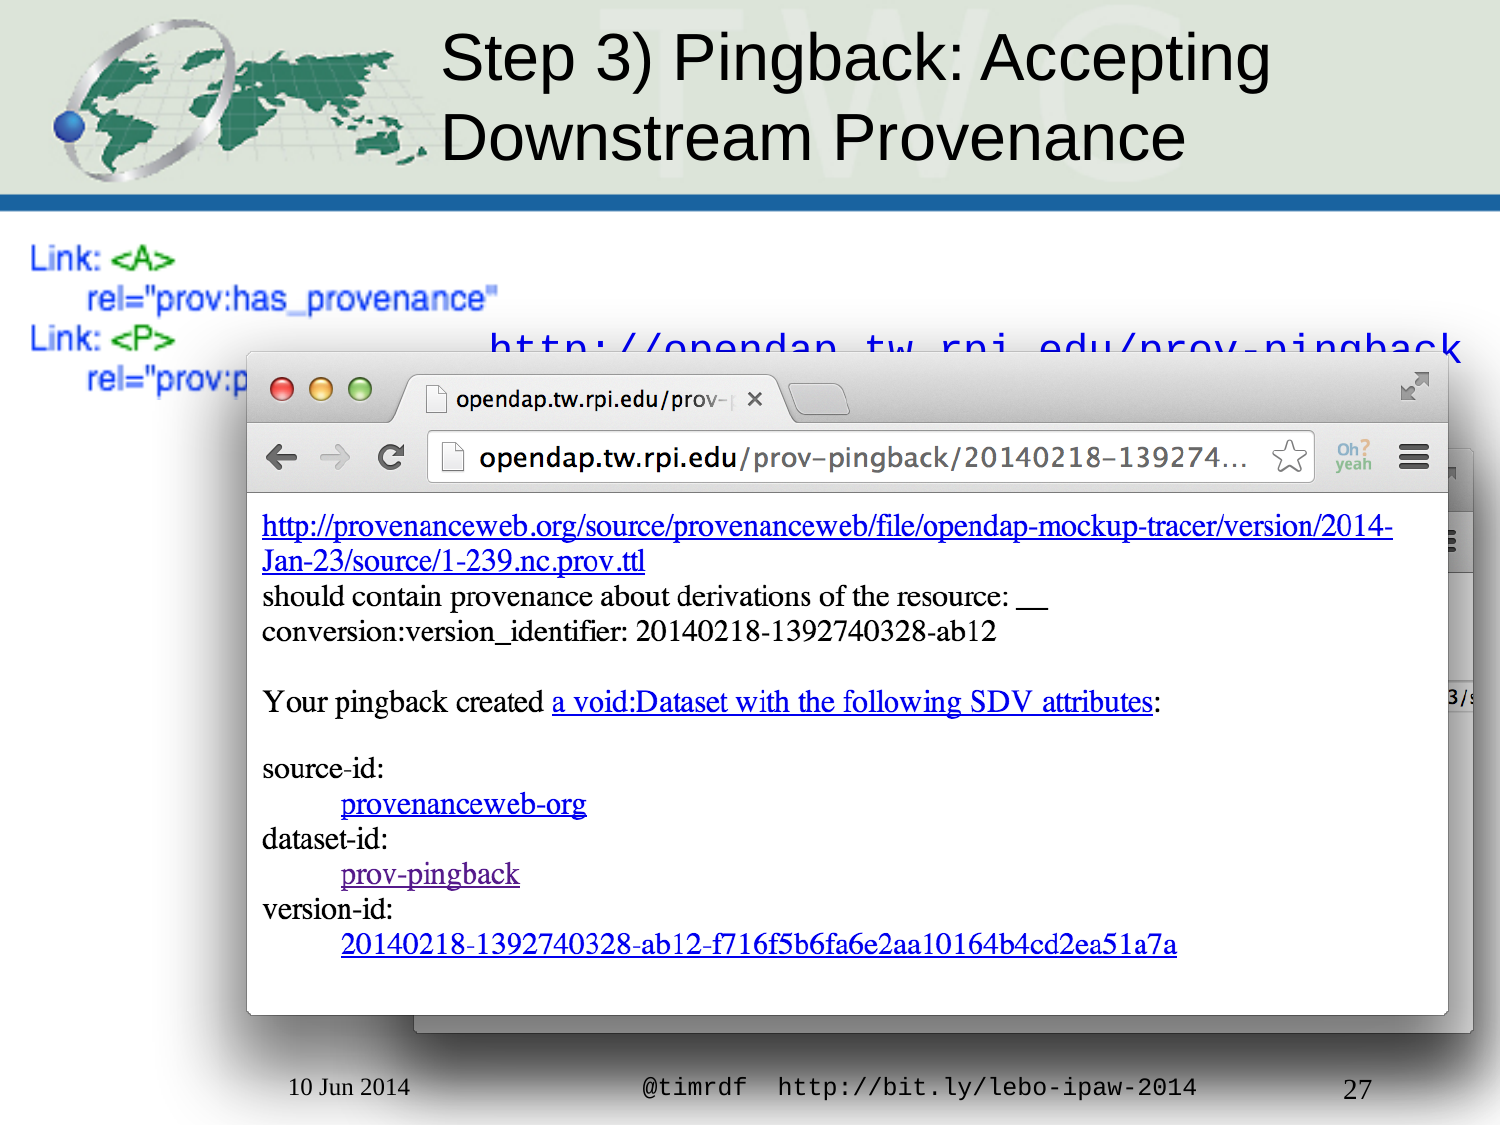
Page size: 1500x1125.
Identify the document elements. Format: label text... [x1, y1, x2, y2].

title Step 3) Pingback: Accepting Downstream Provenance [424, 0, 1500, 188]
picture [30, 240, 1500, 1125]
picture [0, 0, 1500, 212]
